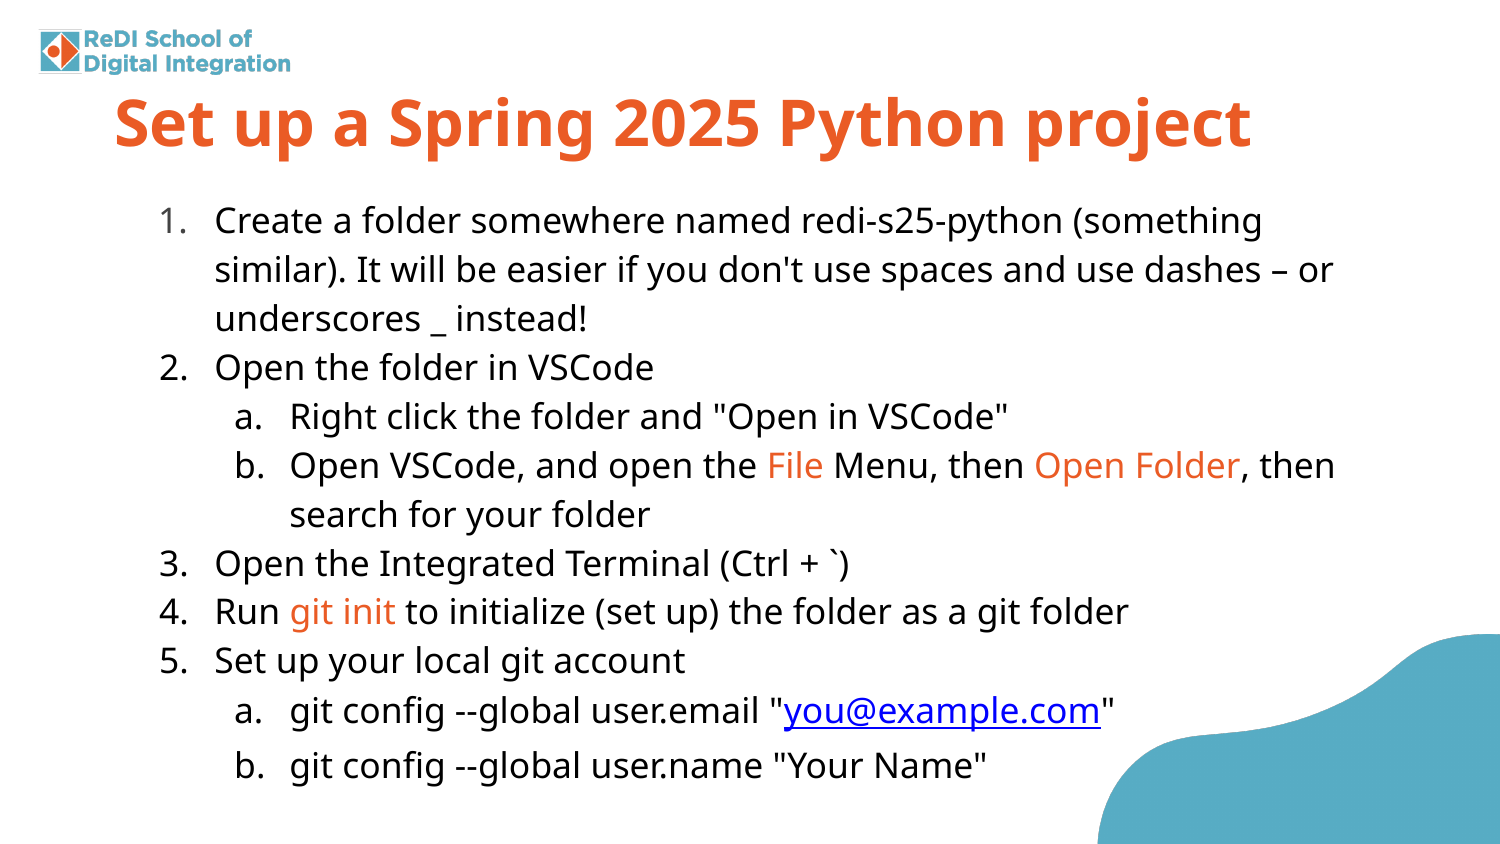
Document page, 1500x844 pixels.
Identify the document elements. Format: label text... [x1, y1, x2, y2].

picture [38, 27, 291, 75]
text_box Set up a Spring 2025 Python project [108, 91, 1361, 215]
picture [1097, 634, 1500, 844]
text_box Create a folder somewhere named redi-s25-python (something similar). It will be easier if you don't use spaces and use dashes – or underscores _ instead! Open the folder in VSCode Right click the folder and "Open in VSCode" Open VSCode, and open the File Menu, then Open Folder, then search for your folder Open the Integrated Terminal (Ctrl + `) Run git init to initialize (set up) the folder as a git folder Set up your local git account git config --global user.email "you@example.com" git config --global user.name "Your Name" [133, 186, 1386, 815]
